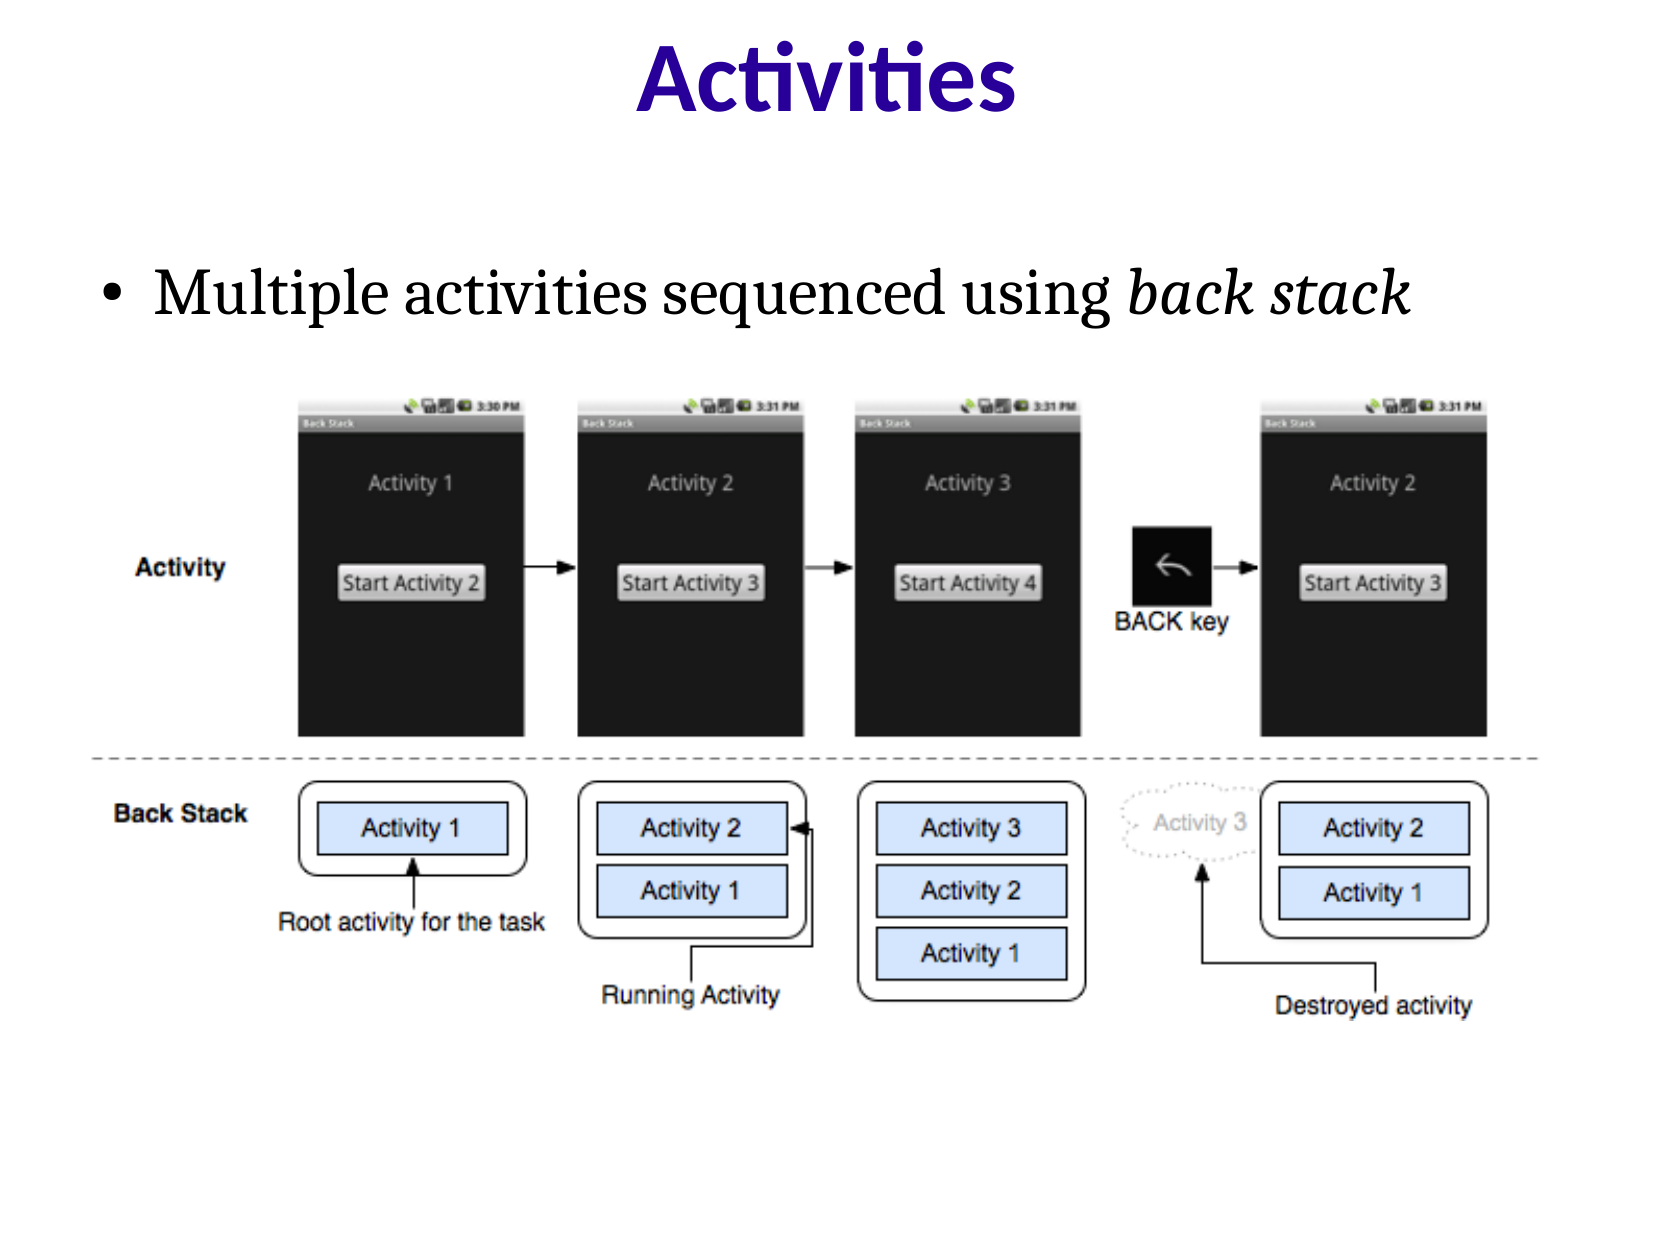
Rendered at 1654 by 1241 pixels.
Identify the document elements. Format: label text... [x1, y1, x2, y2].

picture [88, 395, 1548, 1021]
title Activities [82, 25, 1571, 148]
list Multiple activities sequenced using back stack [82, 254, 1571, 1059]
